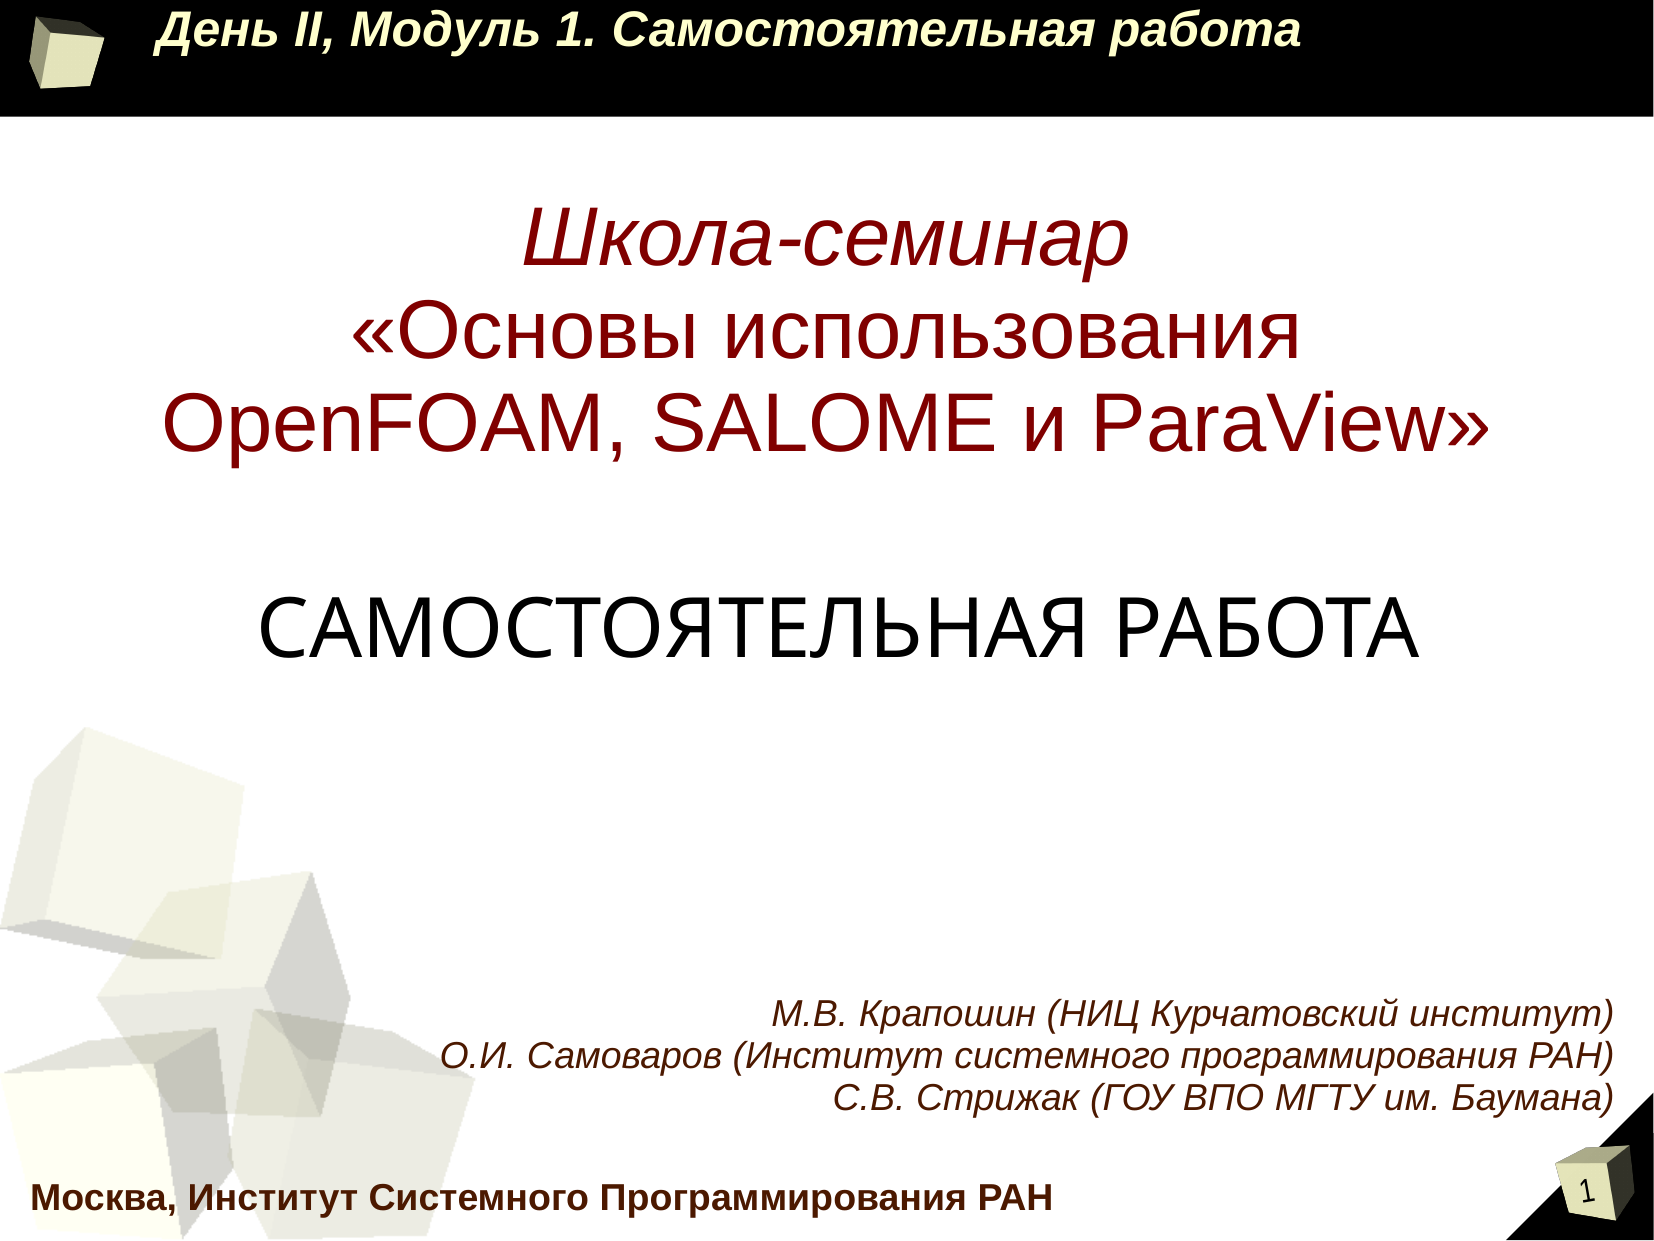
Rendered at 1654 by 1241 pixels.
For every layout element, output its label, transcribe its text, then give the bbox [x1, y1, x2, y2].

picture [0, 726, 477, 1241]
text_box Школа-семинар «Основы использования OpenFOAM, SALOME и ParaView» [0, 183, 1654, 473]
picture [464, 1193, 472, 1198]
text_box САМОСТОЯТЕЛЬНАЯ РАБОТА [88, 561, 1589, 909]
text_box М.В. Крапошин (НИЦ Курчатовский институт) О.И. Самоваров (Институт системного программирования РАН) С.В. Стрижак (ГОУ ВПО МГТУ им. Баумана) [127, 984, 1630, 1176]
